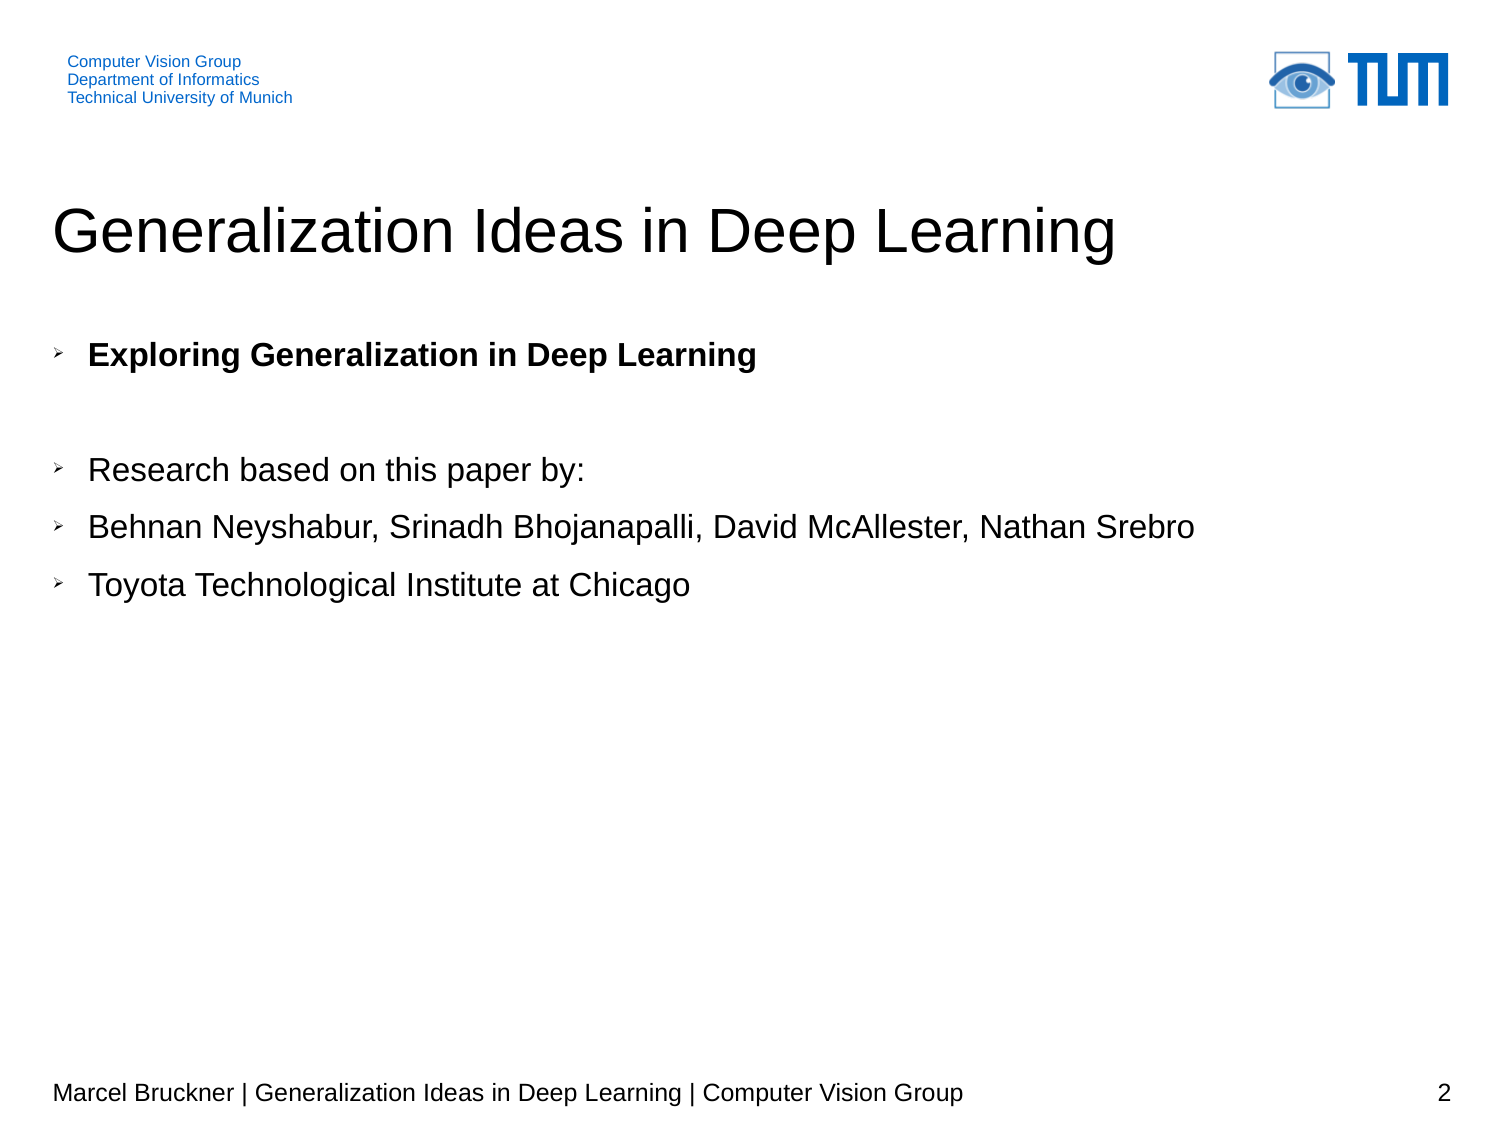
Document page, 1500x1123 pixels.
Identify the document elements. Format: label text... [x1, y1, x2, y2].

picture [1269, 47, 1335, 113]
title Generalization Ideas in Deep Learning [52, 195, 1453, 266]
list Exploring Generalization in Deep Learning Research based on this paper by: Behnan Neyshabur, Srinadh Bhojanapalli, David McAllester, Nathan Srebro Toyota Technological Institute at Chicago [52, 330, 1453, 604]
